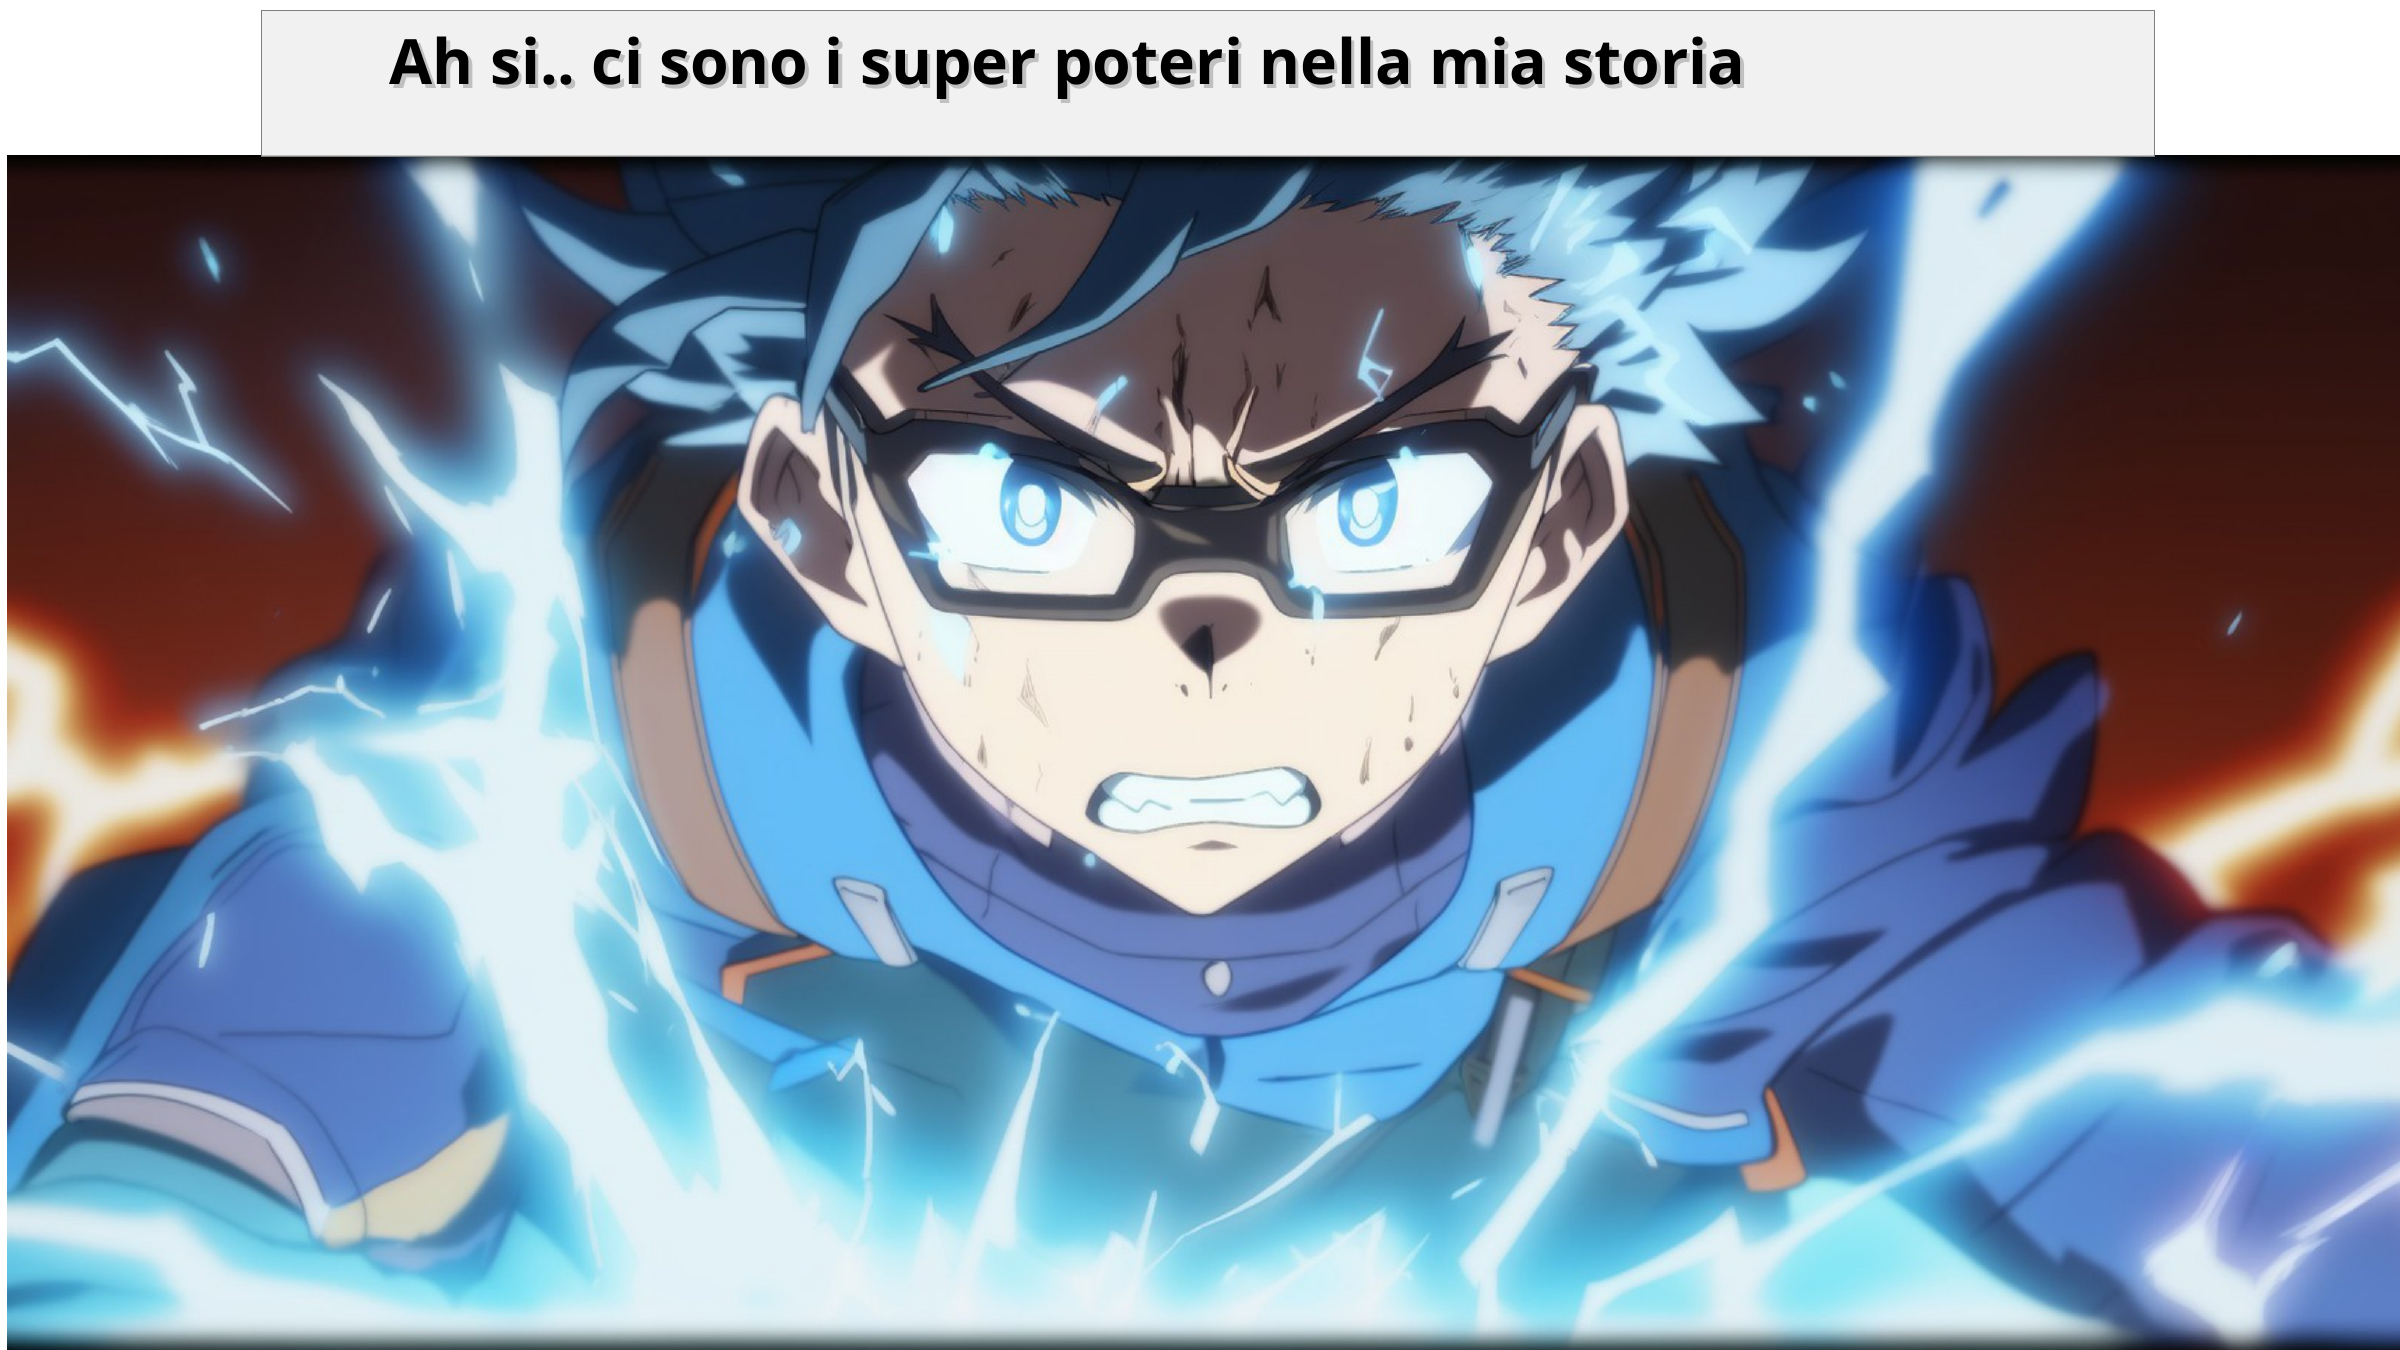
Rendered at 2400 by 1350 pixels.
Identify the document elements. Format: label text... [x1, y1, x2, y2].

text_box Ah si.. ci sono i super poteri nella mia storia [261, 10, 2155, 157]
picture [7, 155, 2400, 1350]
